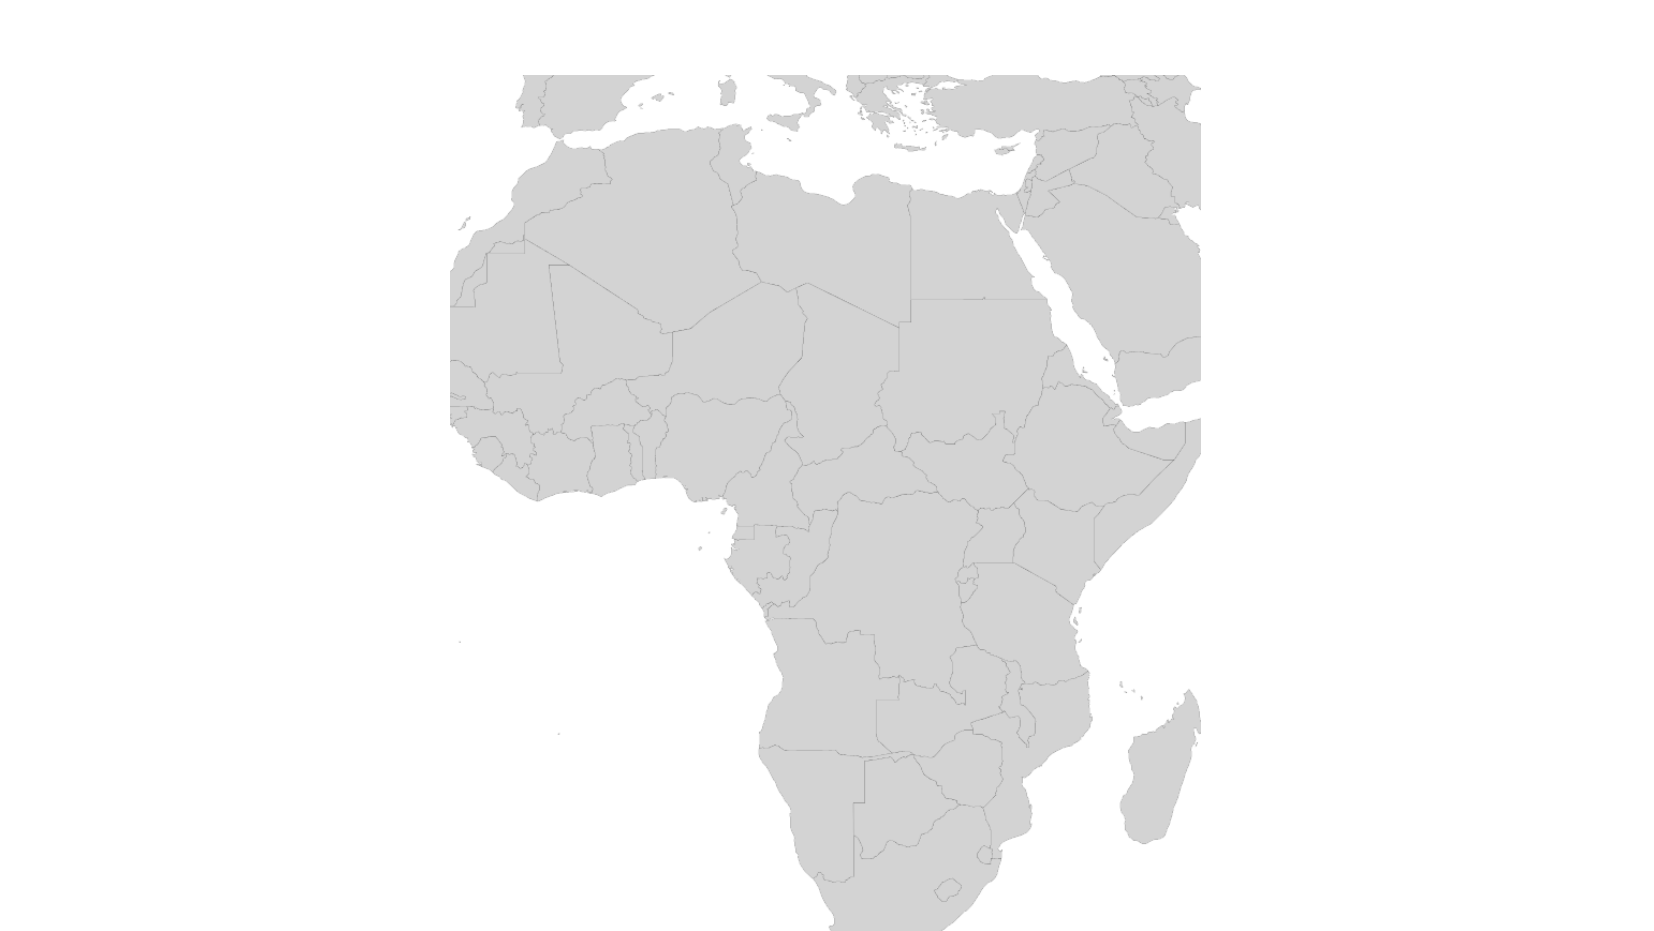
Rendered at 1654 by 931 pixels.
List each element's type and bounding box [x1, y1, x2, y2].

picture [450, 75, 1201, 931]
